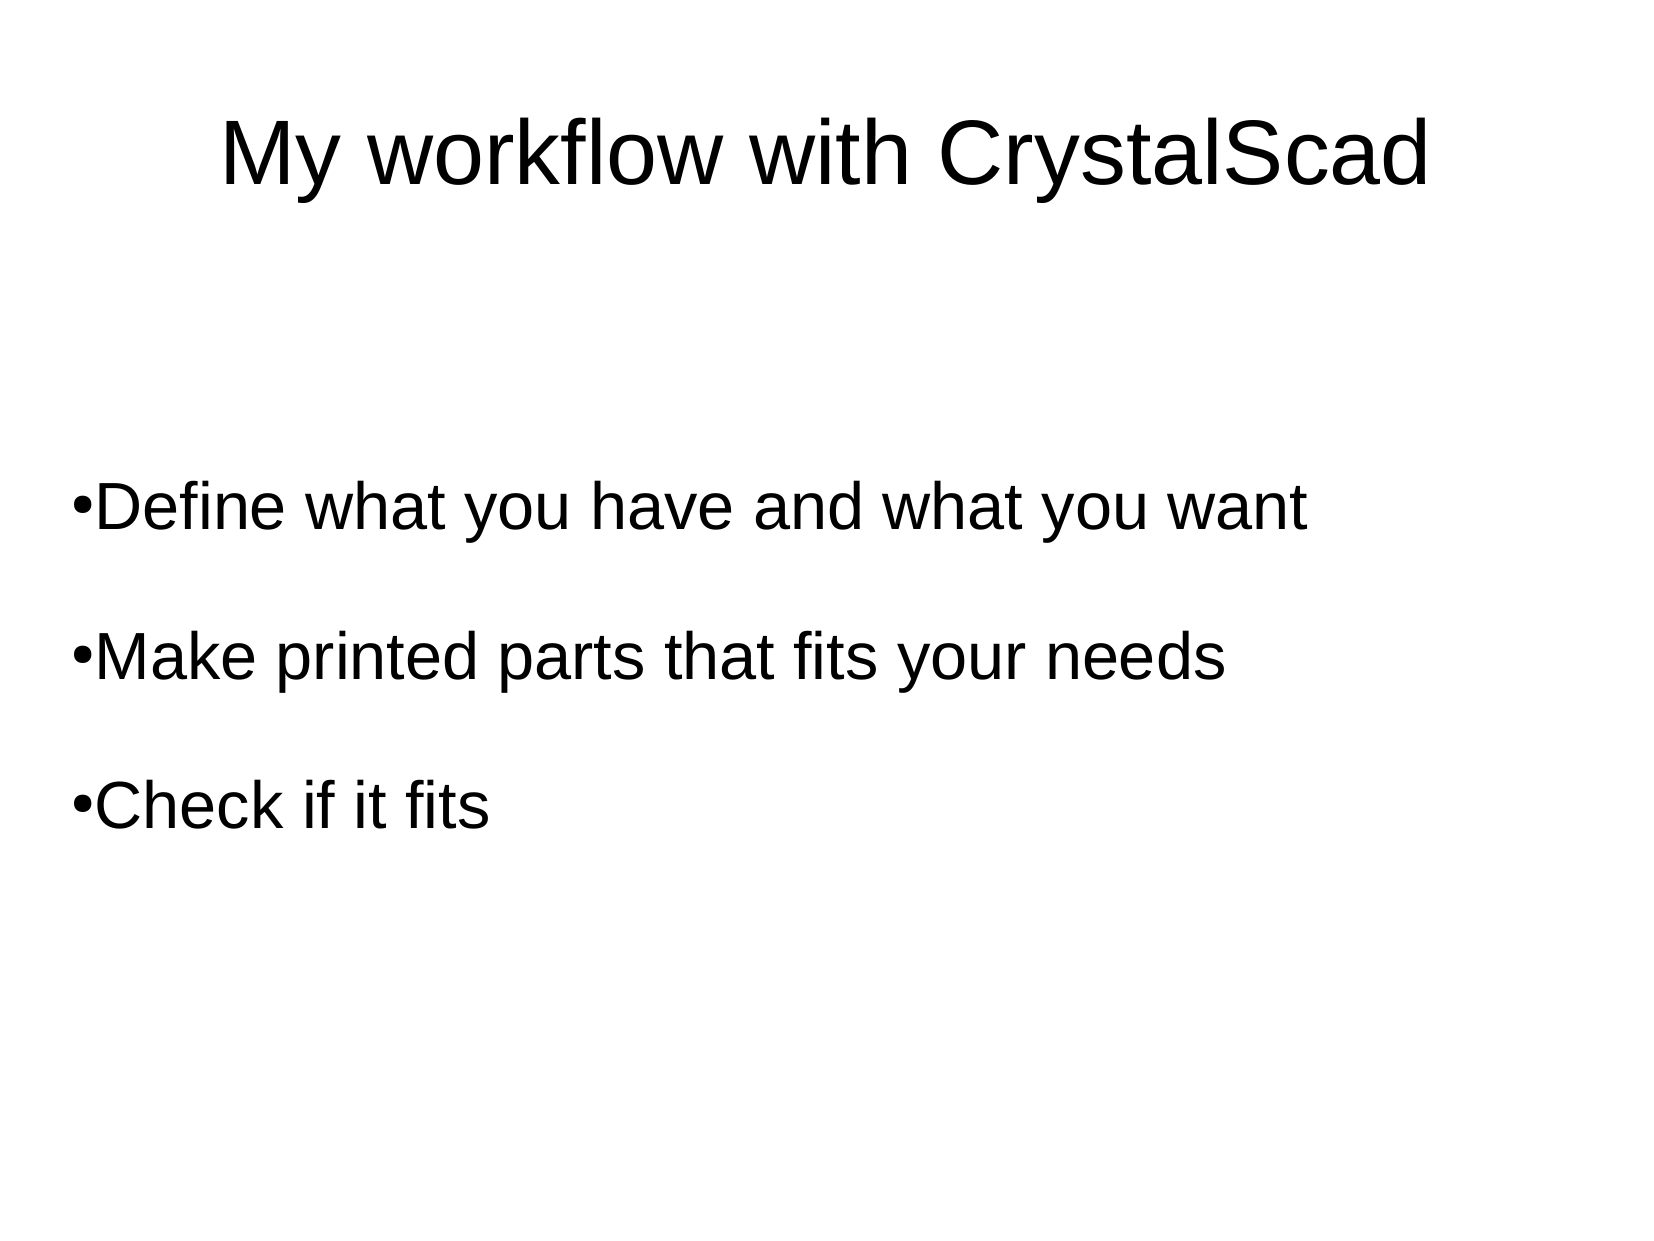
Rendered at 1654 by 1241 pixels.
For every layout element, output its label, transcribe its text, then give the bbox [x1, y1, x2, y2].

title My workflow with CrystalScad [82, 49, 1571, 257]
text_box Define what you have and what you want Make printed parts that fits your needs Check if it fits [70, 296, 1560, 1016]
